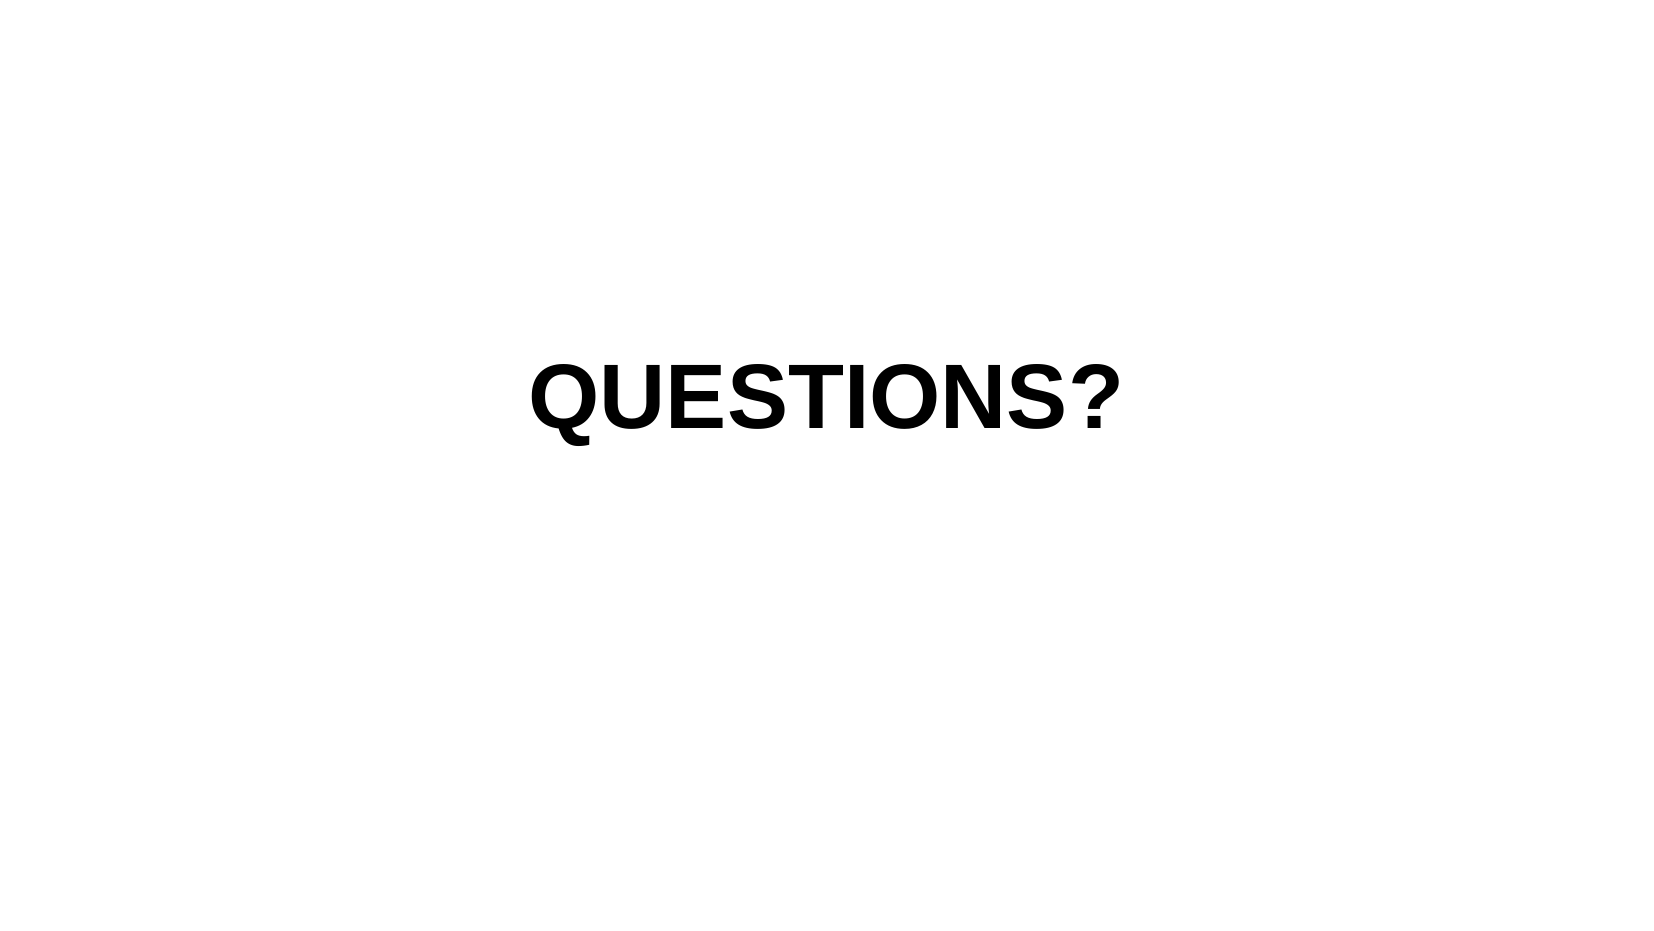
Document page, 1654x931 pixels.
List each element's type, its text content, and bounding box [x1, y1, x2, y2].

subtitle QUESTIONS? [82, 37, 1571, 758]
